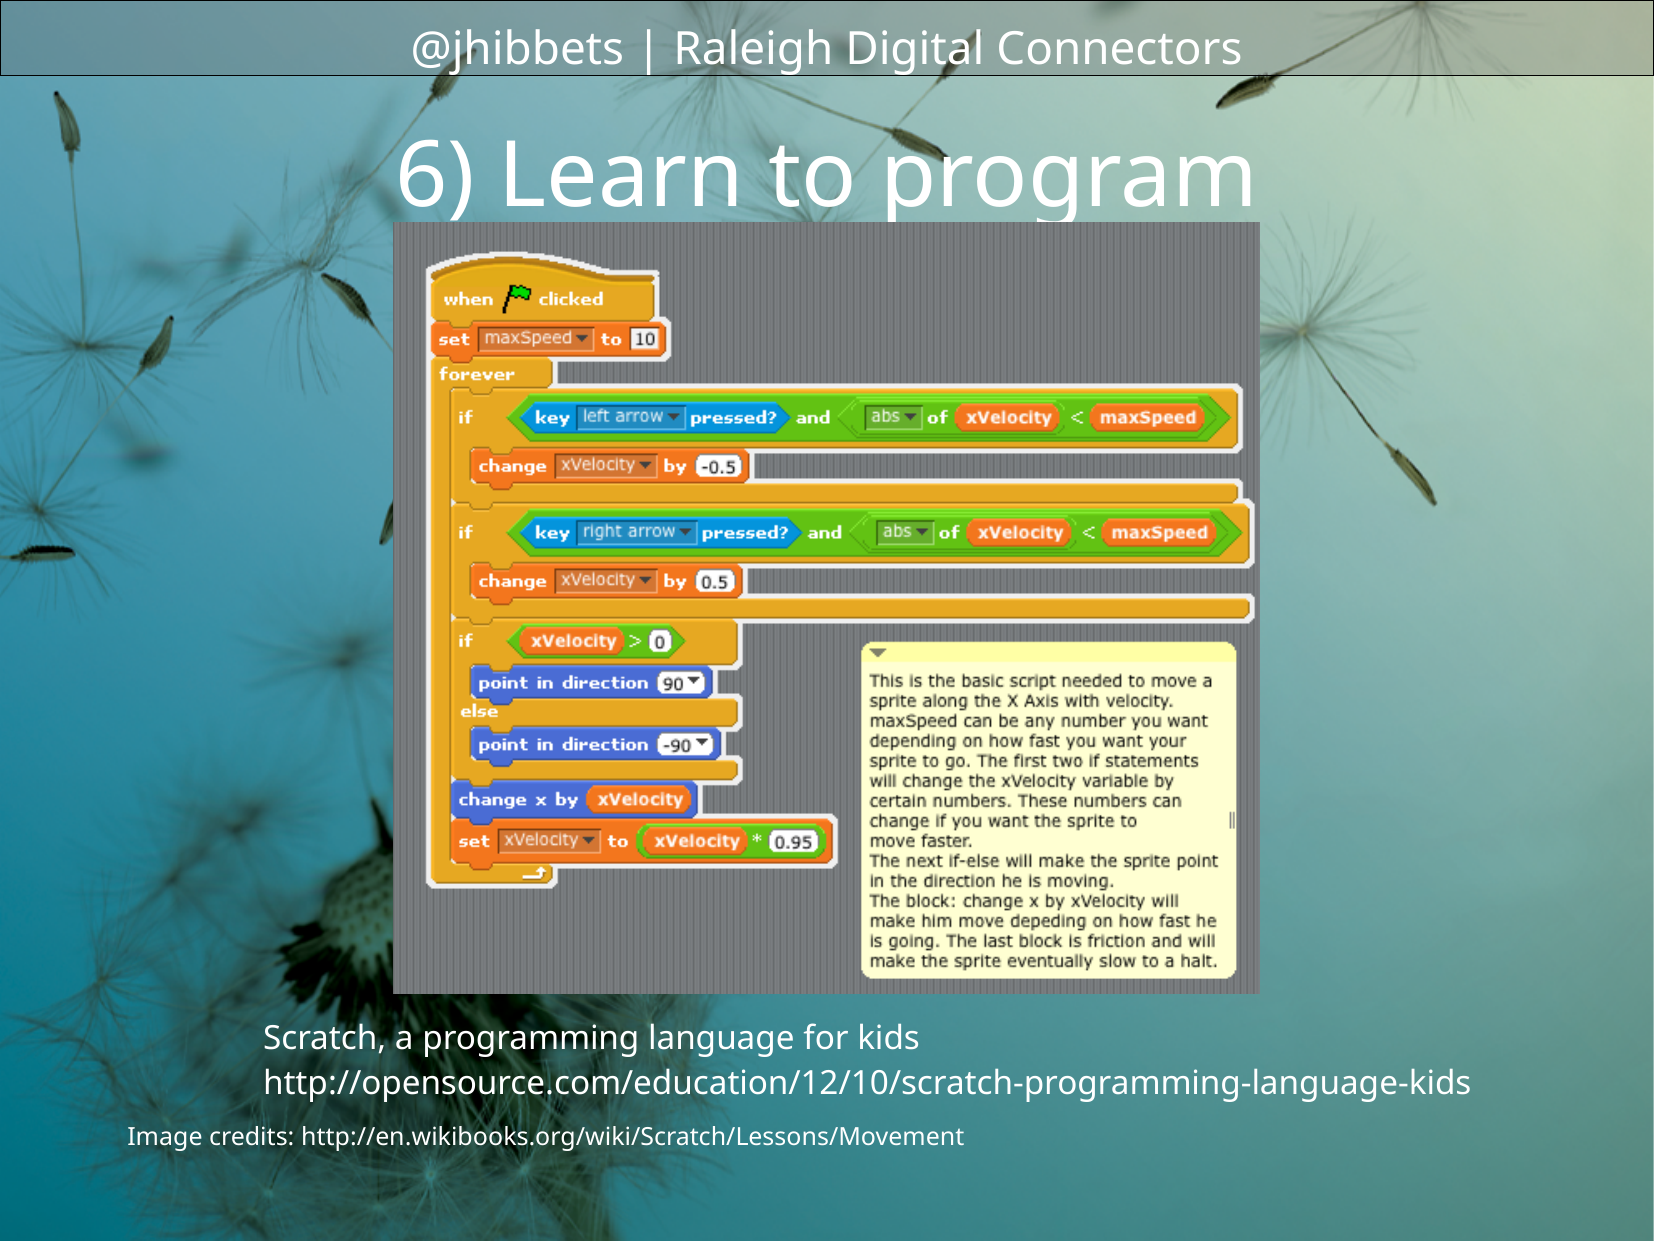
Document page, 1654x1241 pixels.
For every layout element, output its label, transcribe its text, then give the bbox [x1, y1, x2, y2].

text_box Scratch, a programming language for kids http://opensource.com/education/12/10/scratch-programming-language-kids [248, 1006, 1496, 1097]
title 6) Learn to program [82, 67, 1571, 275]
text_box Image credits: http://en.wikibooks.org/wiki/Scratch/Lessons/Movement [112, 1111, 993, 1155]
picture [0, 76, 1654, 1241]
